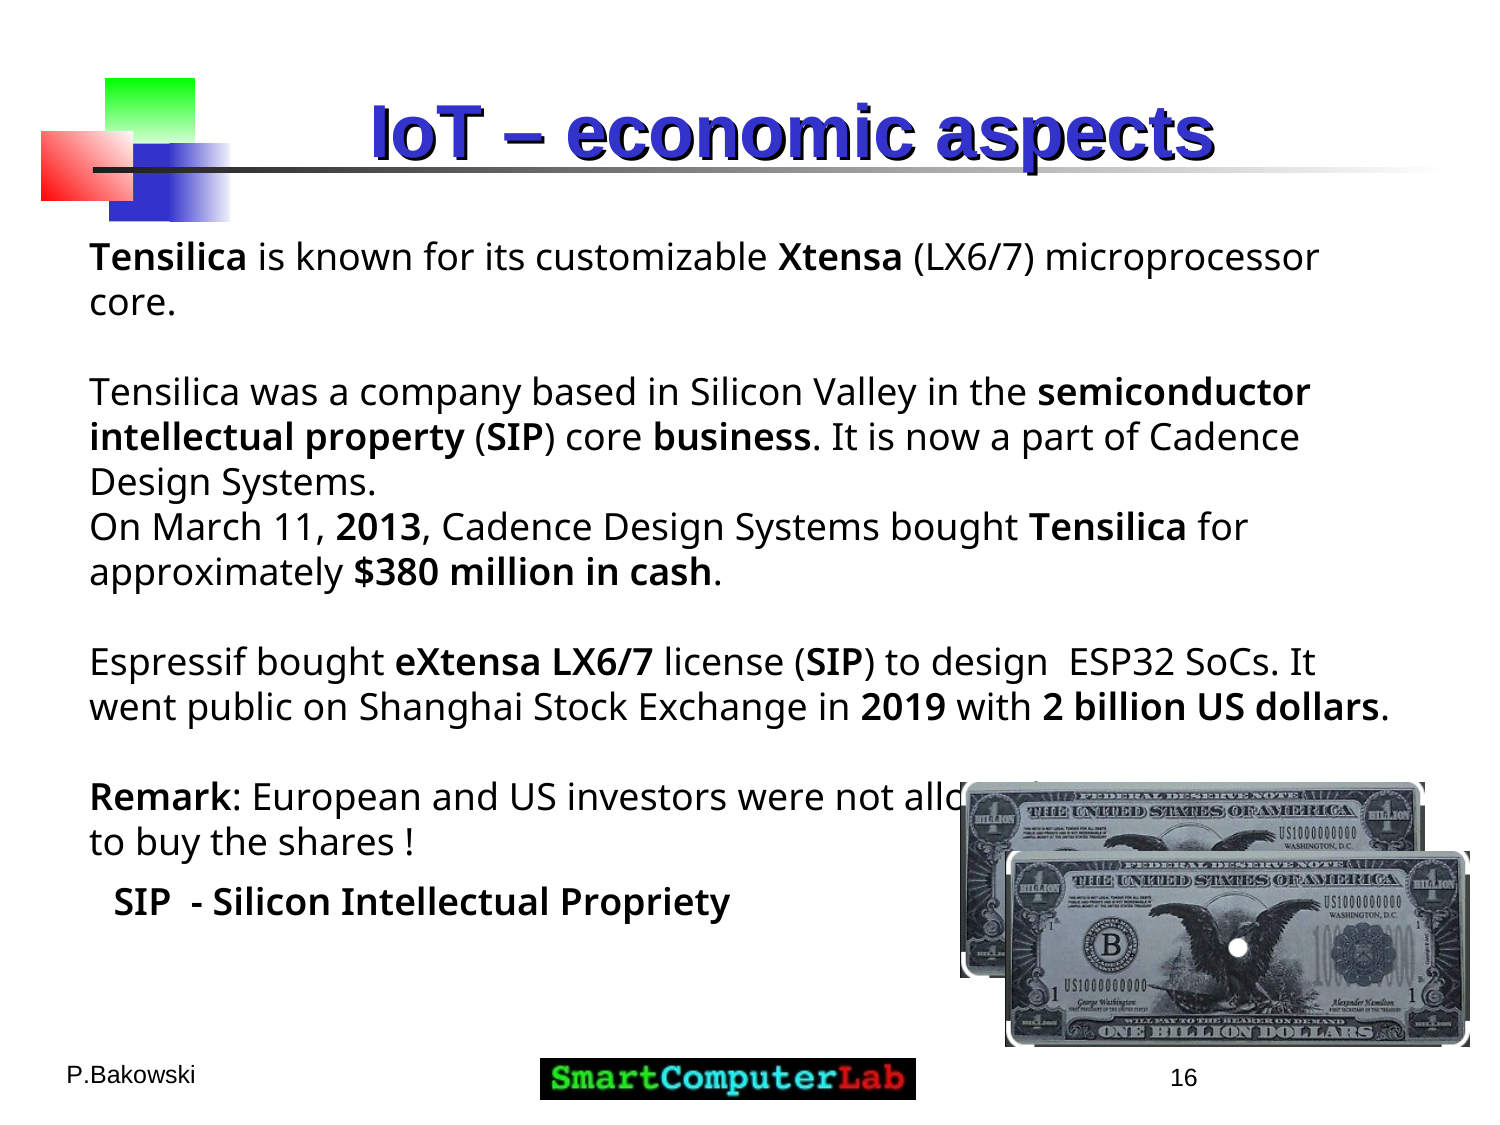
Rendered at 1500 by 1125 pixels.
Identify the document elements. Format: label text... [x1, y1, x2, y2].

title IoT – economic aspects [159, 74, 1426, 180]
text_box Tensilica is known for its customizable Xtensa (LX6/7) microprocessor core. Tensilica was a company based in Silicon Valley in the semiconductor intellectual property (SIP) core business. It is now a part of Cadence Design Systems. On March 11, 2013, Cadence Design Systems bought Tensilica for approximately $380 million in cash. Espressif bought eXtensa LX6/7 license (SIP) to design ESP32 SoCs. It went public on Shanghai Stock Exchange in 2019 with 2 billion US dollars. Remark: European and US investors were not allowed to buy the shares ! [74, 225, 1425, 961]
text_box SIP - Silicon Intellectual Propriety [98, 870, 781, 946]
picture [960, 782, 1470, 1047]
picture [540, 1058, 916, 1100]
